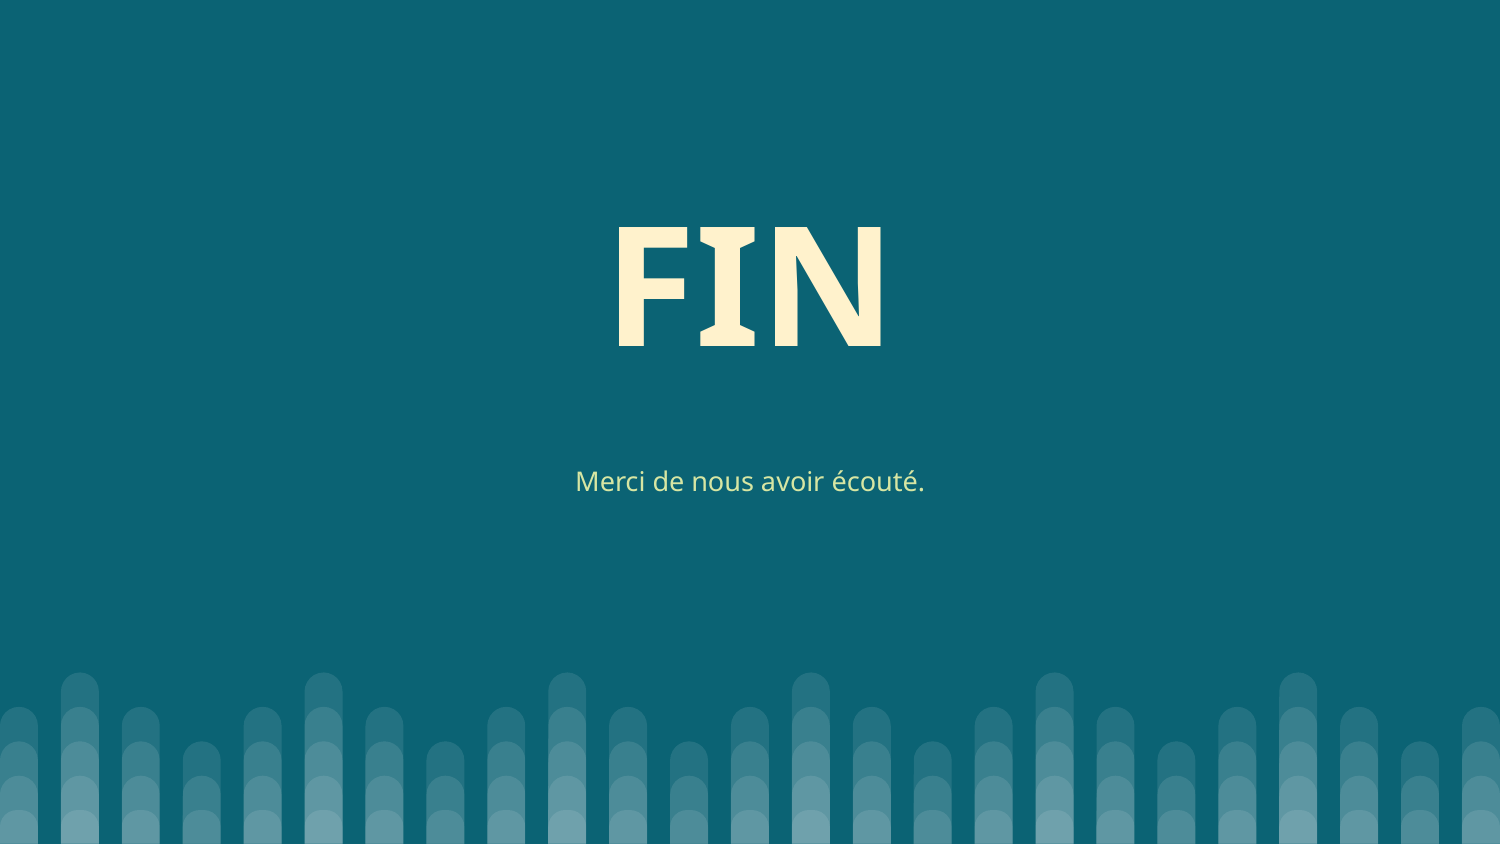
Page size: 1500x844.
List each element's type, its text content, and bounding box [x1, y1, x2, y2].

list Merci de nous avoir écouté. [227, 444, 1273, 628]
title FIN [227, 126, 1273, 433]
